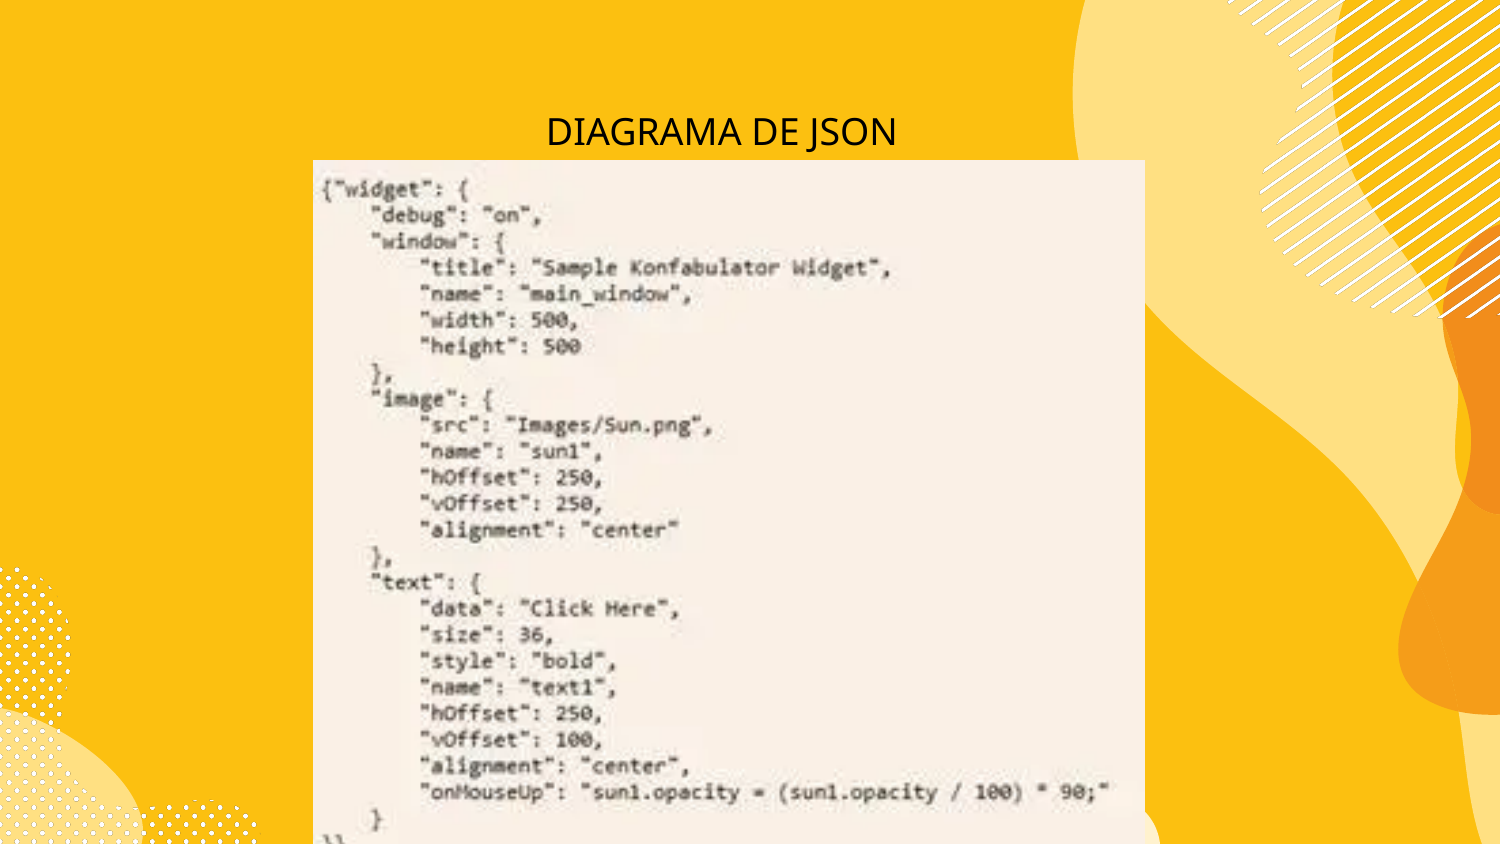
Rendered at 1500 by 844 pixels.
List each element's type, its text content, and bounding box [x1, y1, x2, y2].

picture [313, 160, 1145, 844]
text_box DIAGRAMA DE JSON [530, 100, 894, 161]
